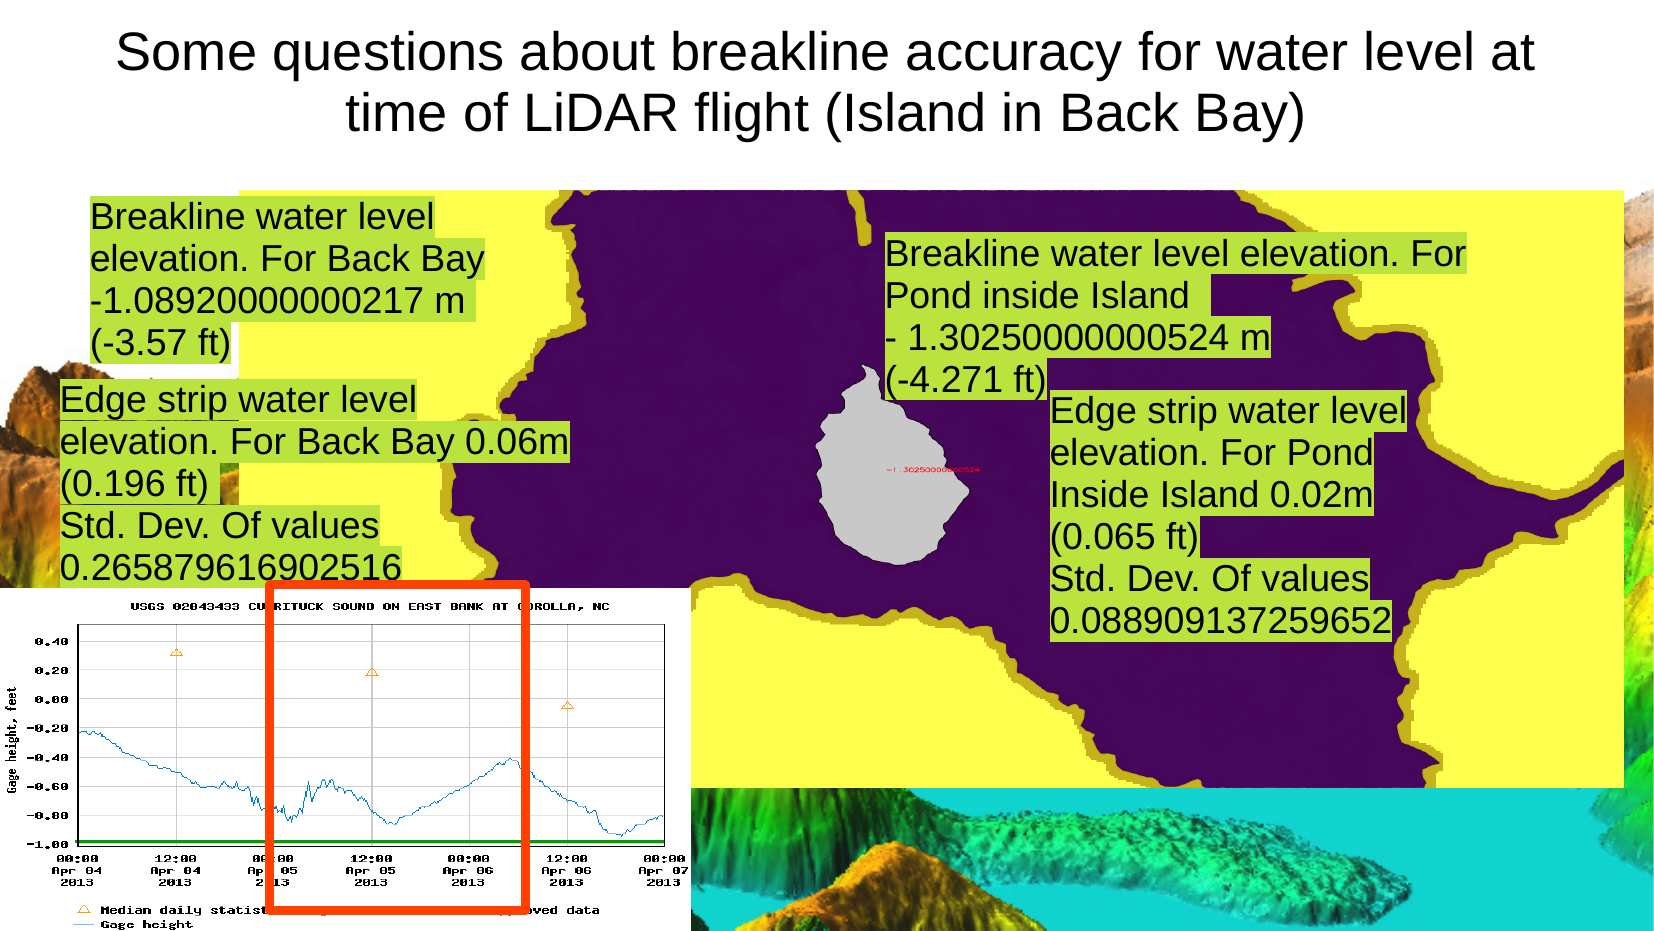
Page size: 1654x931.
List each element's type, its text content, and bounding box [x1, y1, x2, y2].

picture [0, 0, 1654, 931]
title Some questions about breakline accuracy for water level at time of LiDAR flight (Island in Back Bay) [82, 0, 1571, 166]
text_box Edge strip water level elevation. For Pond Inside Island 0.02m (0.065 ft) Std. Dev. Of values 0.088909137259652 [1034, 382, 1485, 650]
text_box Edge strip water level elevation. For Back Bay 0.06m (0.196 ft) Std. Dev. Of values 0.265879616902516 [44, 371, 585, 588]
text_box Breakline water level elevation. For Pond inside Island - 1.30250000000524 m (-4.271 ft) [869, 224, 1561, 450]
text_box Breakline water level elevation. For Back Bay -1.08920000000217 m (-3.57 ft) [75, 188, 526, 371]
